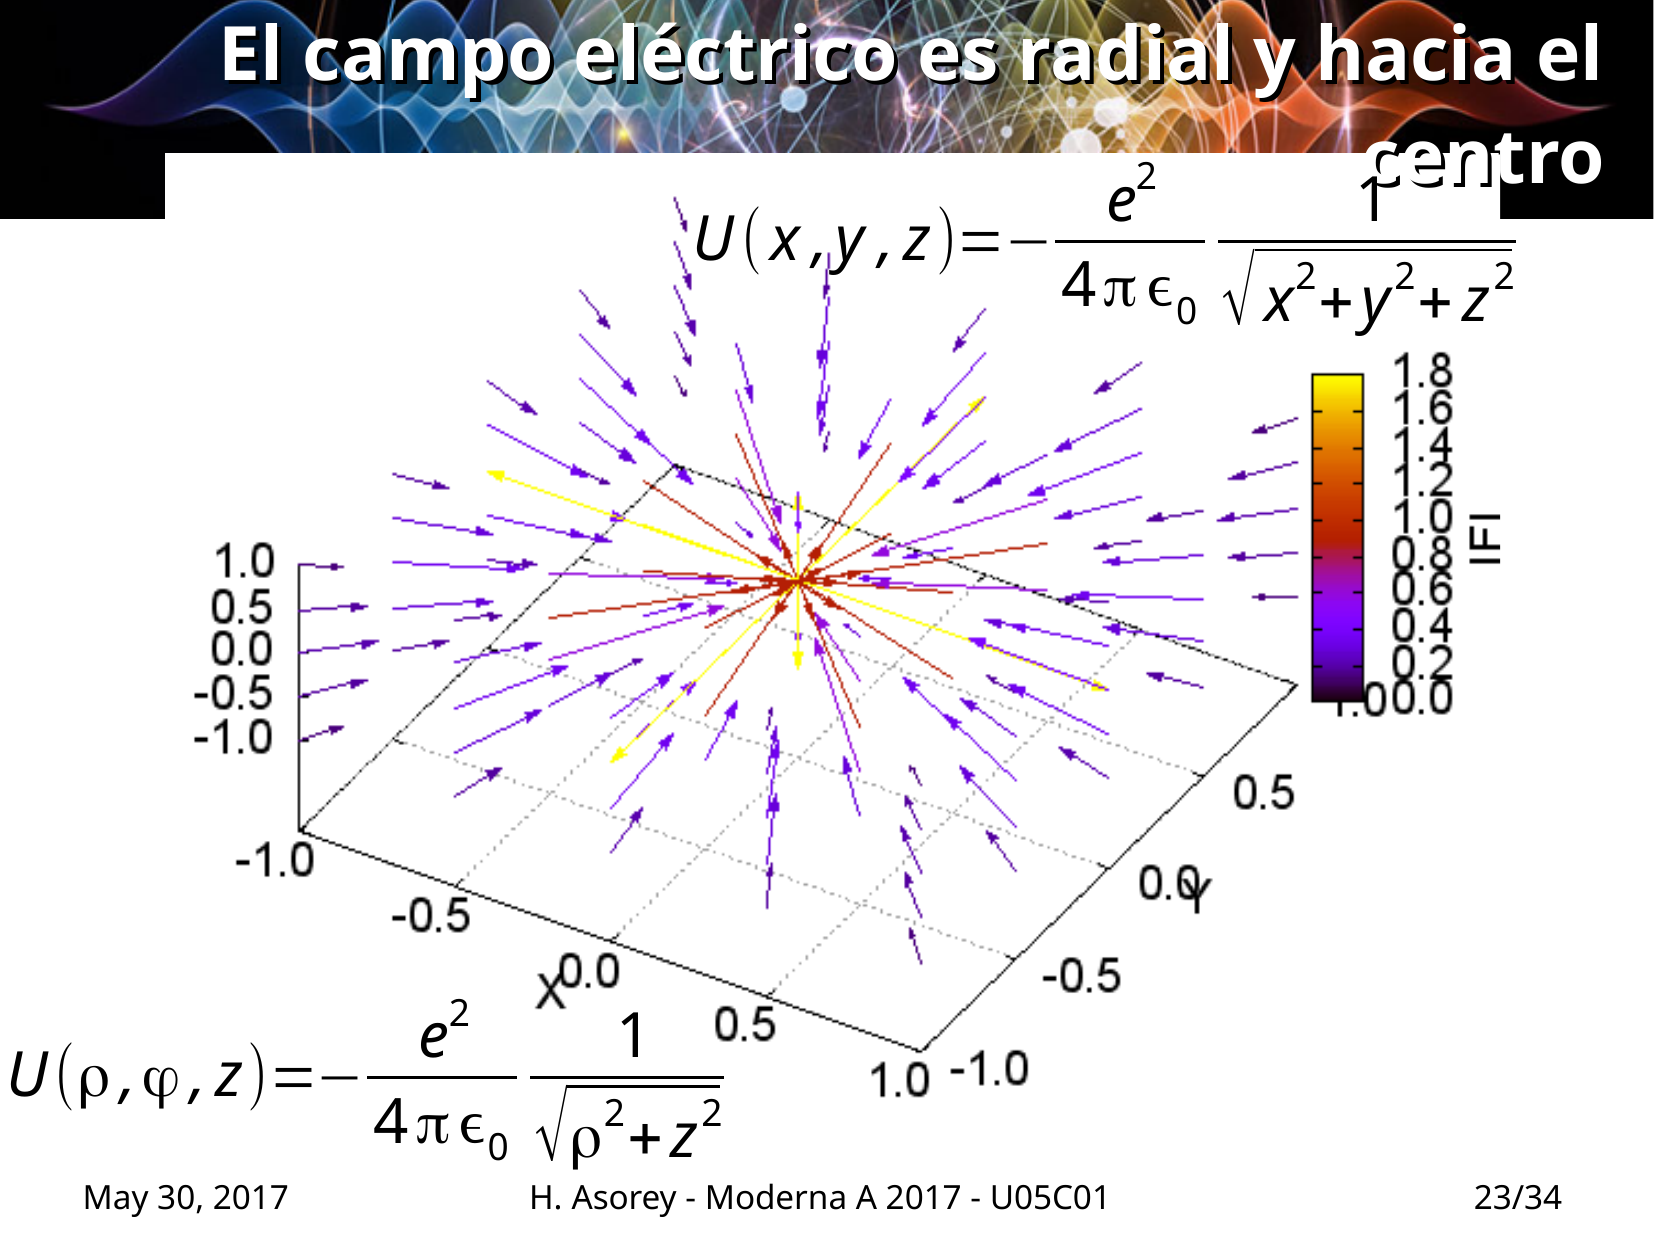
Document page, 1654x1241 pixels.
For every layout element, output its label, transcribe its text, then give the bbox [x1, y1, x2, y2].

picture [0, 0, 1654, 1156]
chart [686, 153, 1525, 337]
title El campo eléctrico es radial y hacia el centro [45, 15, 1606, 191]
chart [0, 990, 734, 1173]
